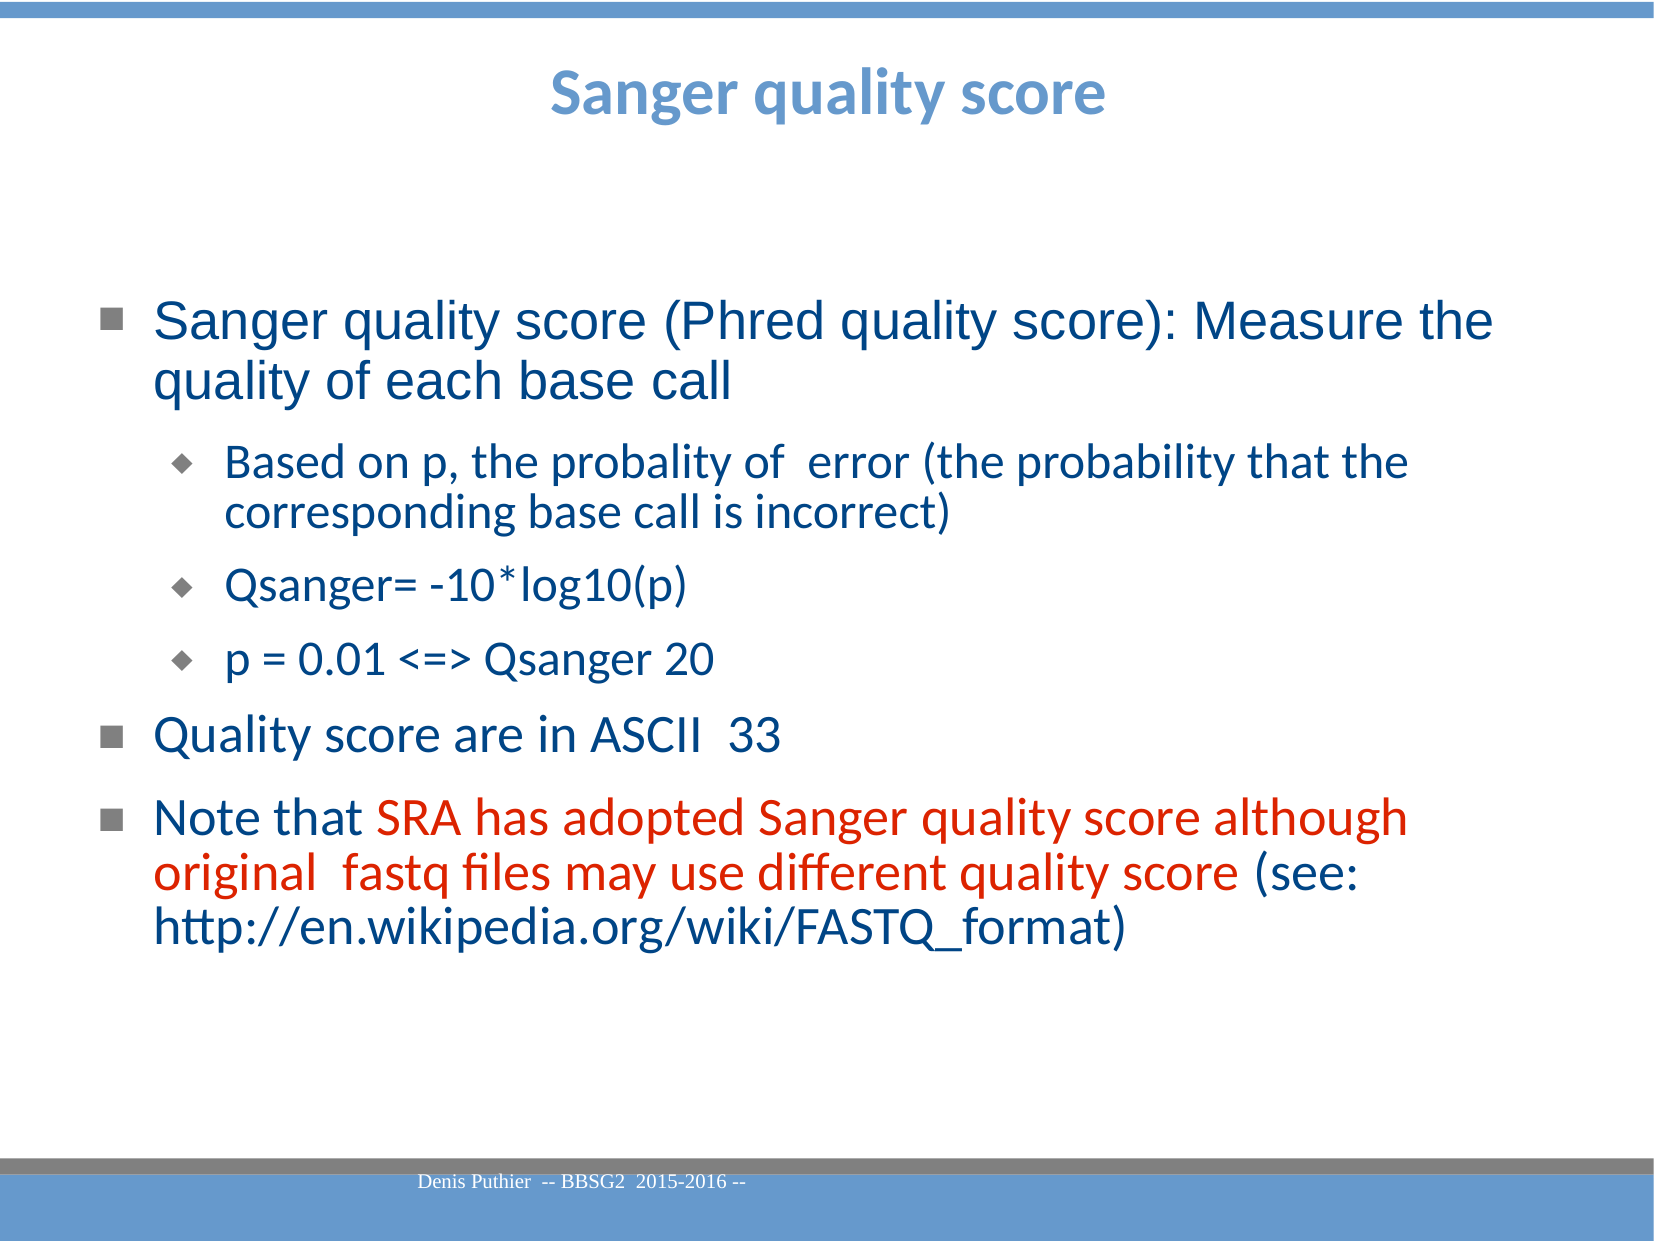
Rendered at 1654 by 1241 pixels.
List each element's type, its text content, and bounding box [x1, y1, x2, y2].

title Sanger quality score [85, 18, 1574, 177]
list Sanger quality score (Phred quality score): Measure the quality of each base call Based on p, the probality of error (the probability that the corresponding base call is incorrect) Qsanger= -10*log10(p) p = 0.01 <=> Qsanger 20 Quality score are in ASCII 33 Note that SRA has adopted Sanger quality score although original fastq files may use different quality score (see: http://en.wikipedia.org/wiki/FASTQ_format) [82, 290, 1571, 1109]
